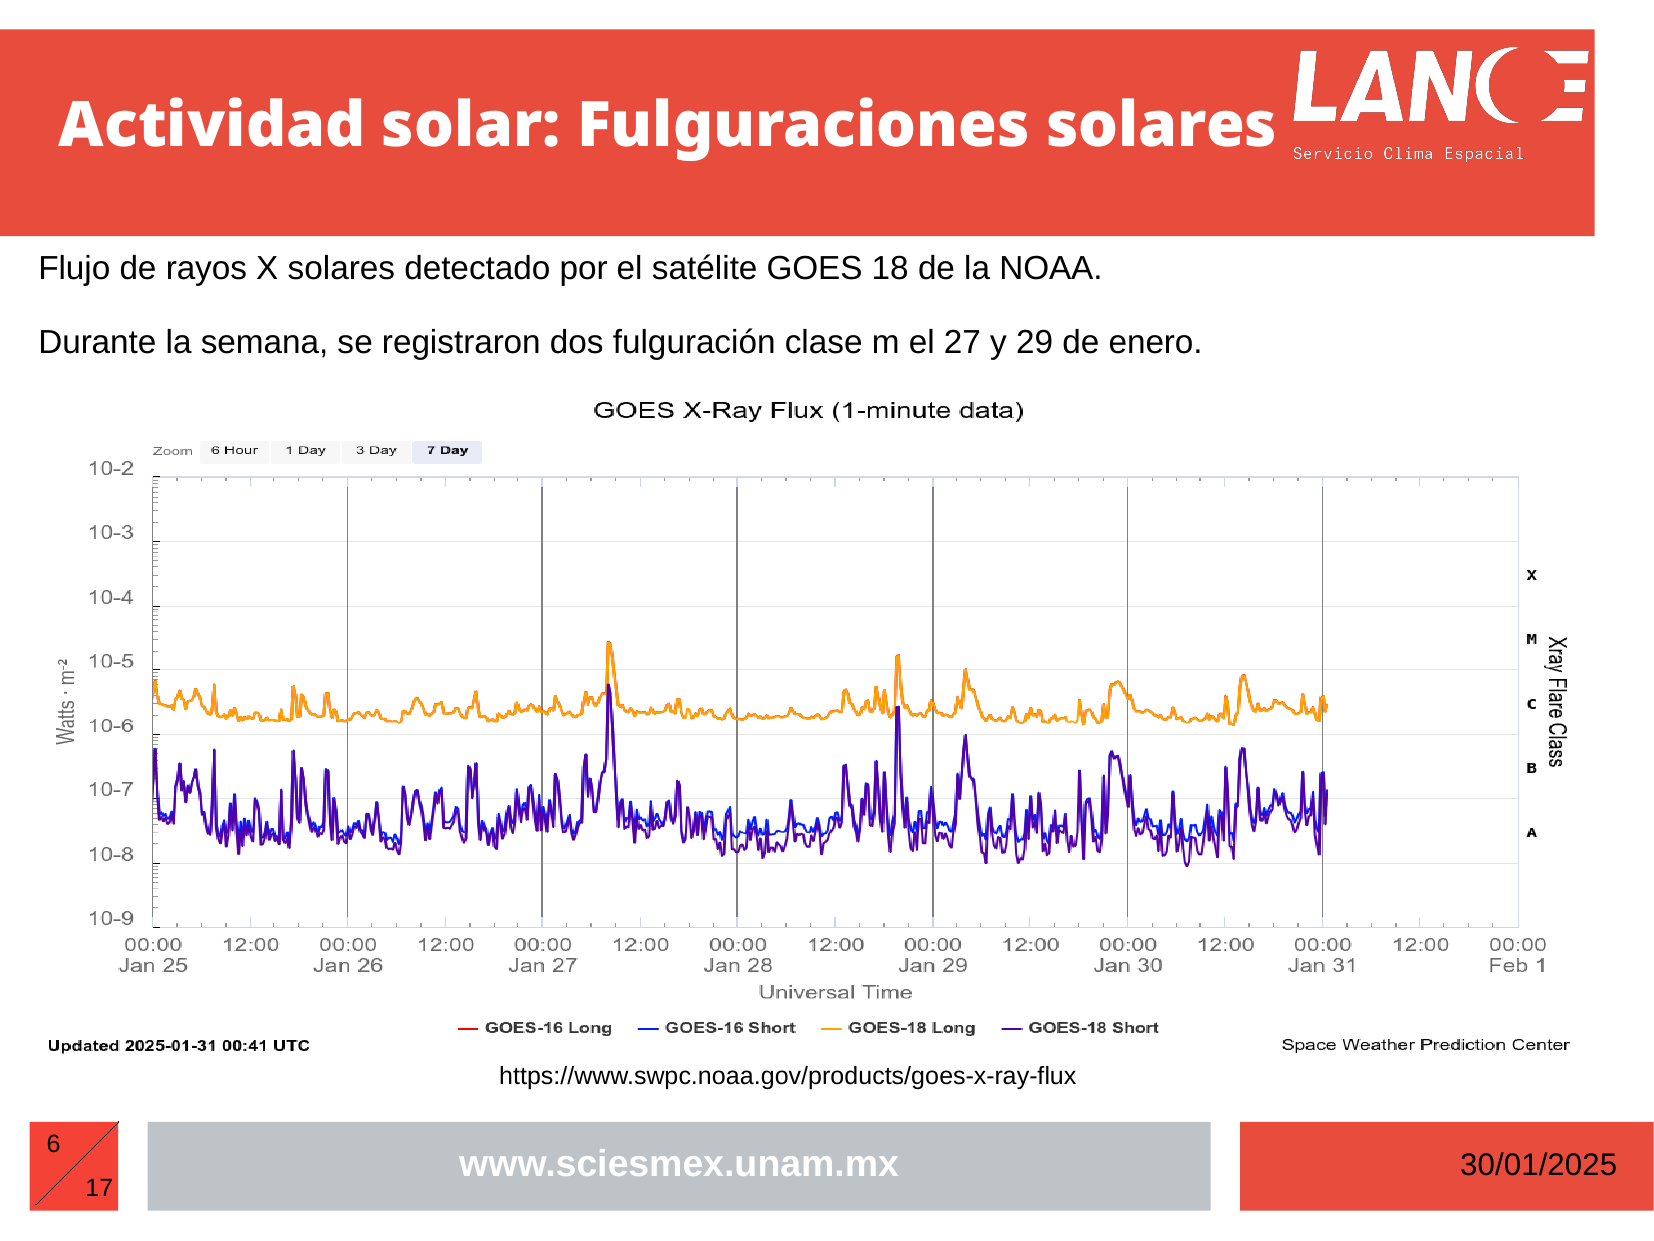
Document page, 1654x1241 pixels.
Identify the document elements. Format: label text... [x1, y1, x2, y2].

picture [1293, 47, 1589, 162]
text_box 17 [0, 1151, 129, 1209]
text_box 30/01/2025 [1424, 1122, 1654, 1205]
picture [35, 391, 1583, 1054]
text_box <número> [31, 1121, 176, 1170]
text_box www.sciesmex.unam.mx [153, 1121, 1205, 1205]
text_box Flujo de rayos X solares detectado por el satélite GOES 18 de la NOAA. Durante la semana, se registraron dos fulguración clase m el 27 y 29 de enero. [23, 242, 1595, 443]
title Actividad solar: Fulguraciones solares [59, 76, 1312, 166]
text_box https://www.swpc.noaa.gov/products/goes-x-ray-flux [484, 1054, 1191, 1098]
